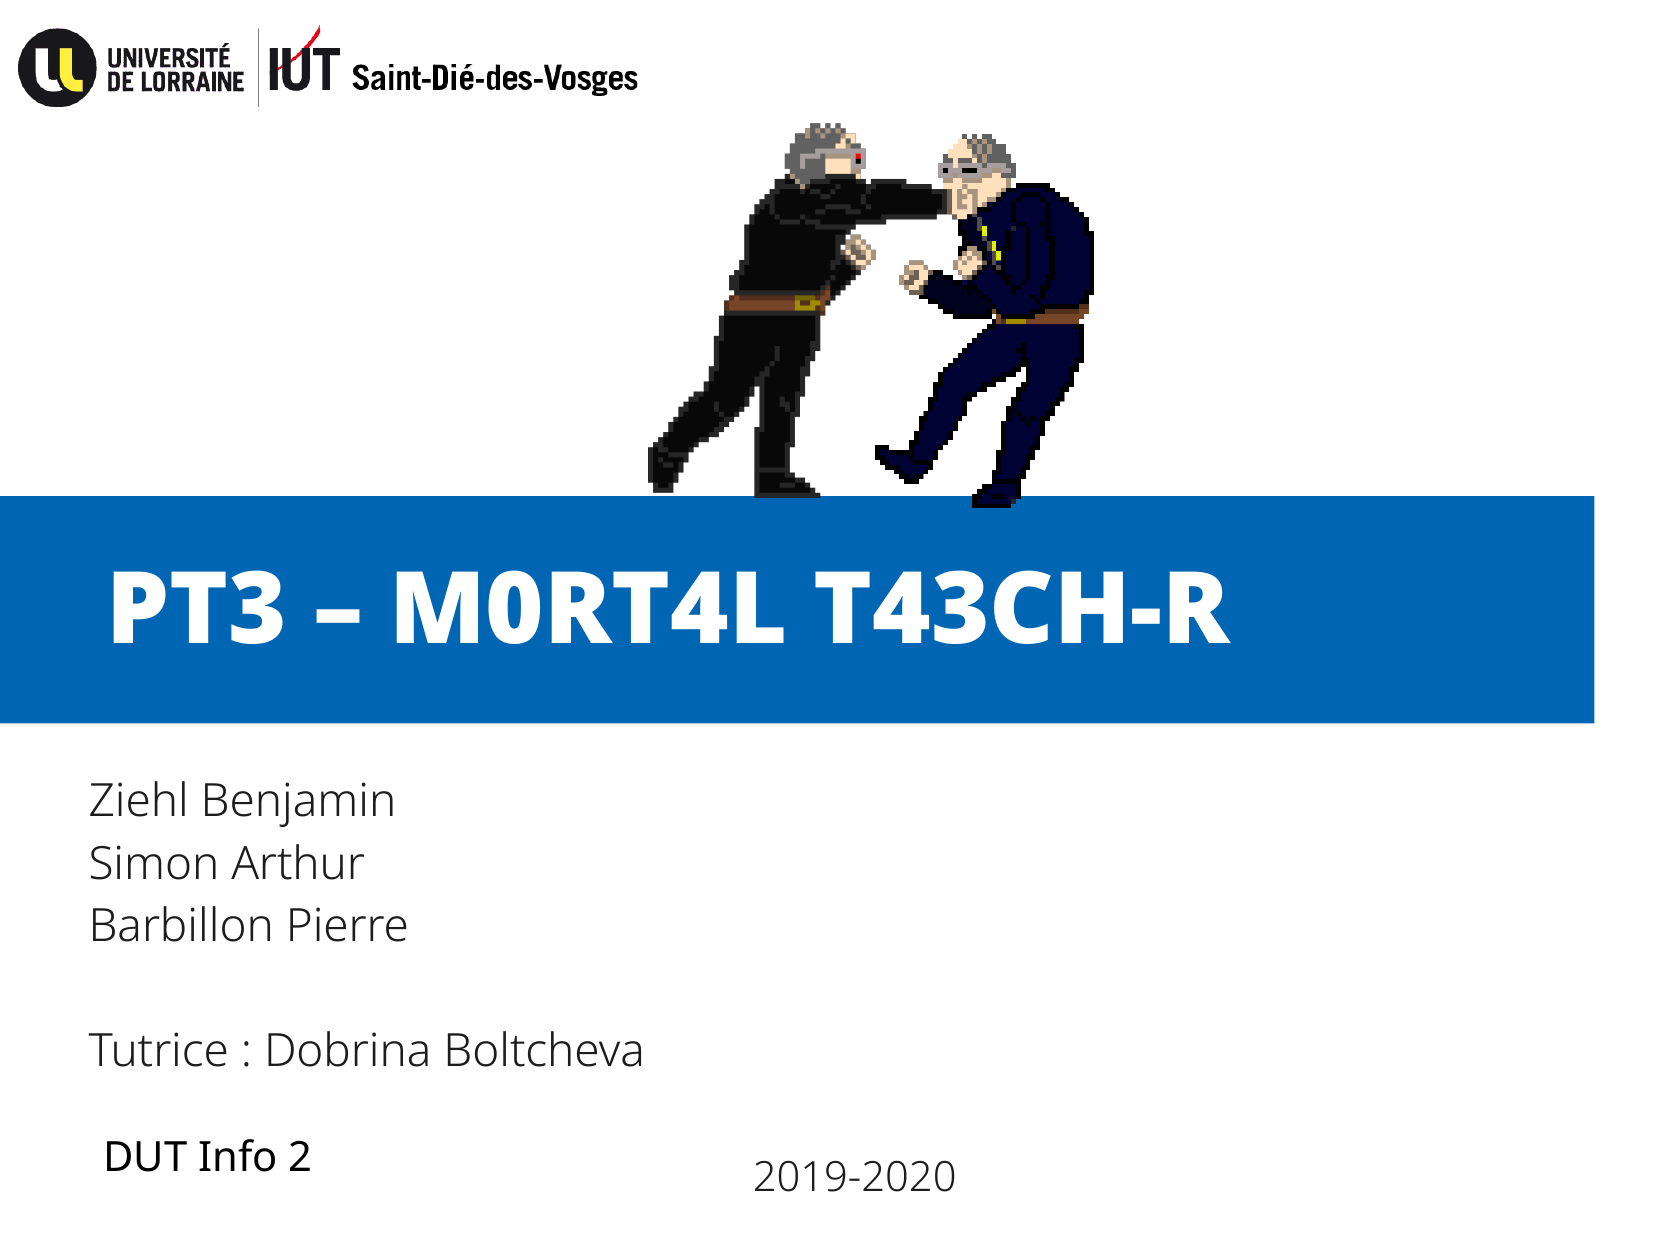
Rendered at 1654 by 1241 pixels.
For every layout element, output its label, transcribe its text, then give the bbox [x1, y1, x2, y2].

subtitle Ziehl Benjamin Simon Arthur Barbillon Pierre Tutrice : Dobrina Boltcheva 2019-2020 [88, 767, 1595, 1182]
title PT3 – M0RT4L T43CH-R [59, 525, 1595, 674]
picture [18, 25, 1171, 508]
text_box DUT Info 2 [88, 1118, 414, 1187]
